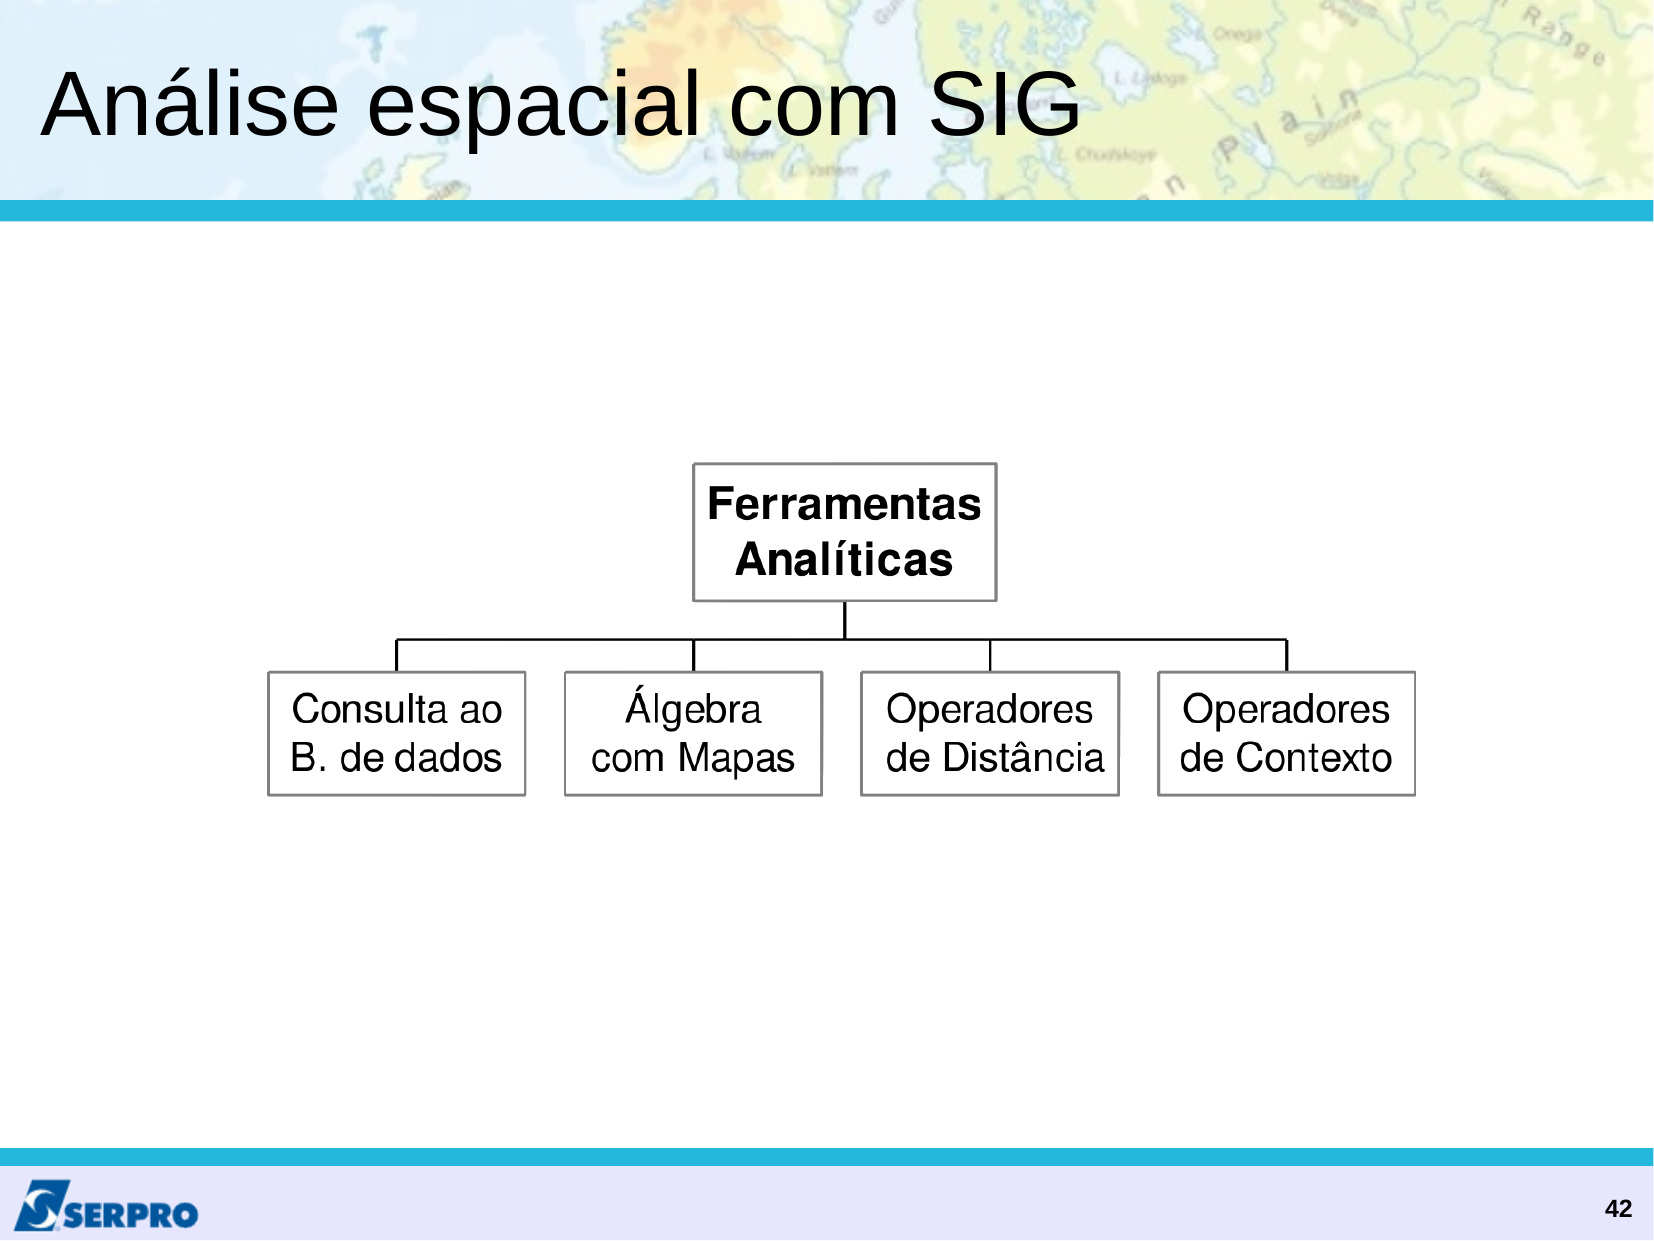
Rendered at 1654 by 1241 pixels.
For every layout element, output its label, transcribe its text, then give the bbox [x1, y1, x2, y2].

picture [100, 261, 1556, 1081]
picture [10, 1177, 201, 1235]
title Análise espacial com SIG [40, 49, 1614, 159]
